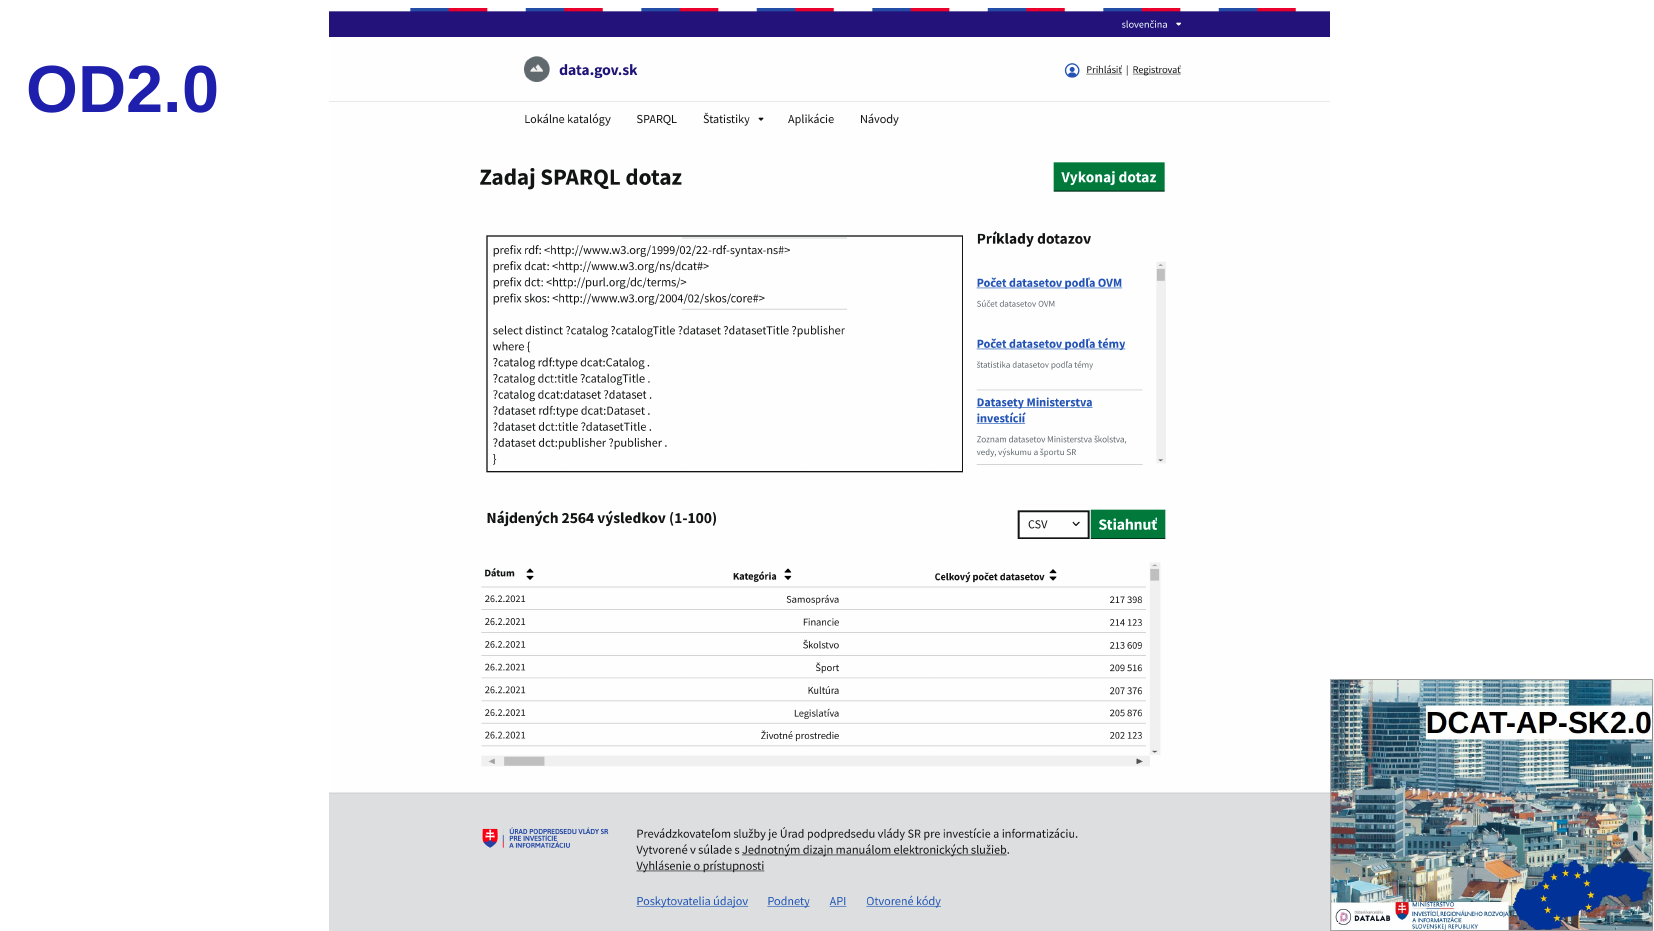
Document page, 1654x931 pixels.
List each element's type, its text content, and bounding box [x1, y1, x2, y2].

picture [329, 168, 1654, 931]
title OD2.0 [26, 11, 1509, 168]
